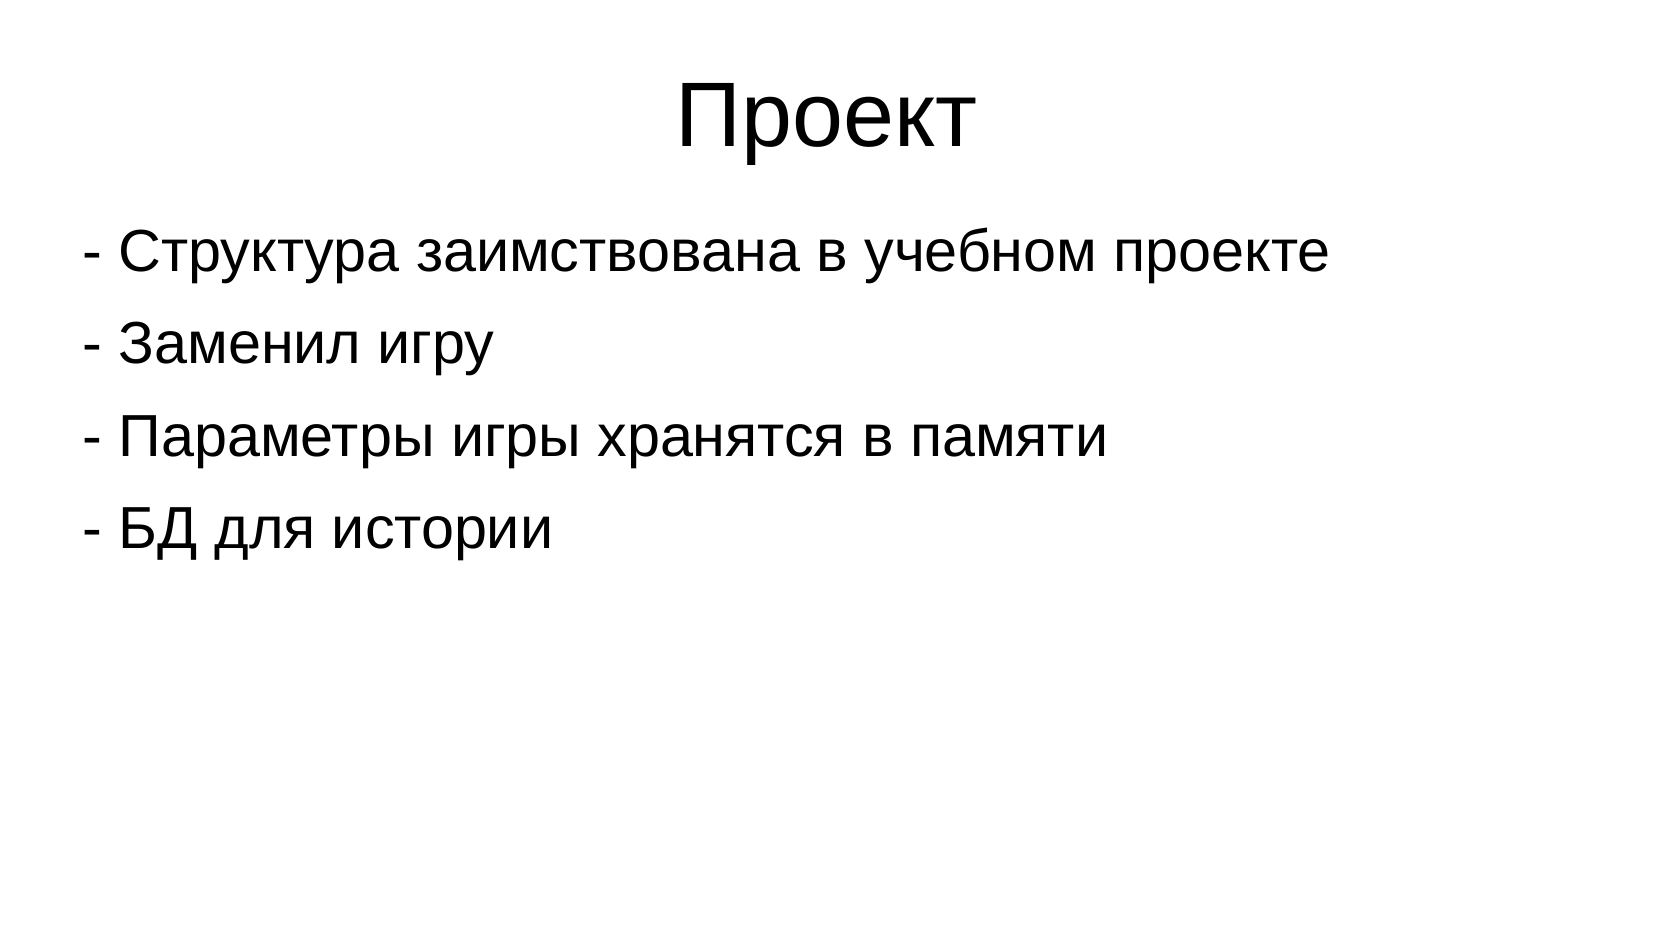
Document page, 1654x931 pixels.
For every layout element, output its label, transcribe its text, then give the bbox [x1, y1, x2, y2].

title Проект [82, 37, 1571, 193]
list - Структура заимствована в учебном проекте - Заменил игру - Параметры игры хранятся в памяти - БД для истории [82, 217, 1571, 563]
